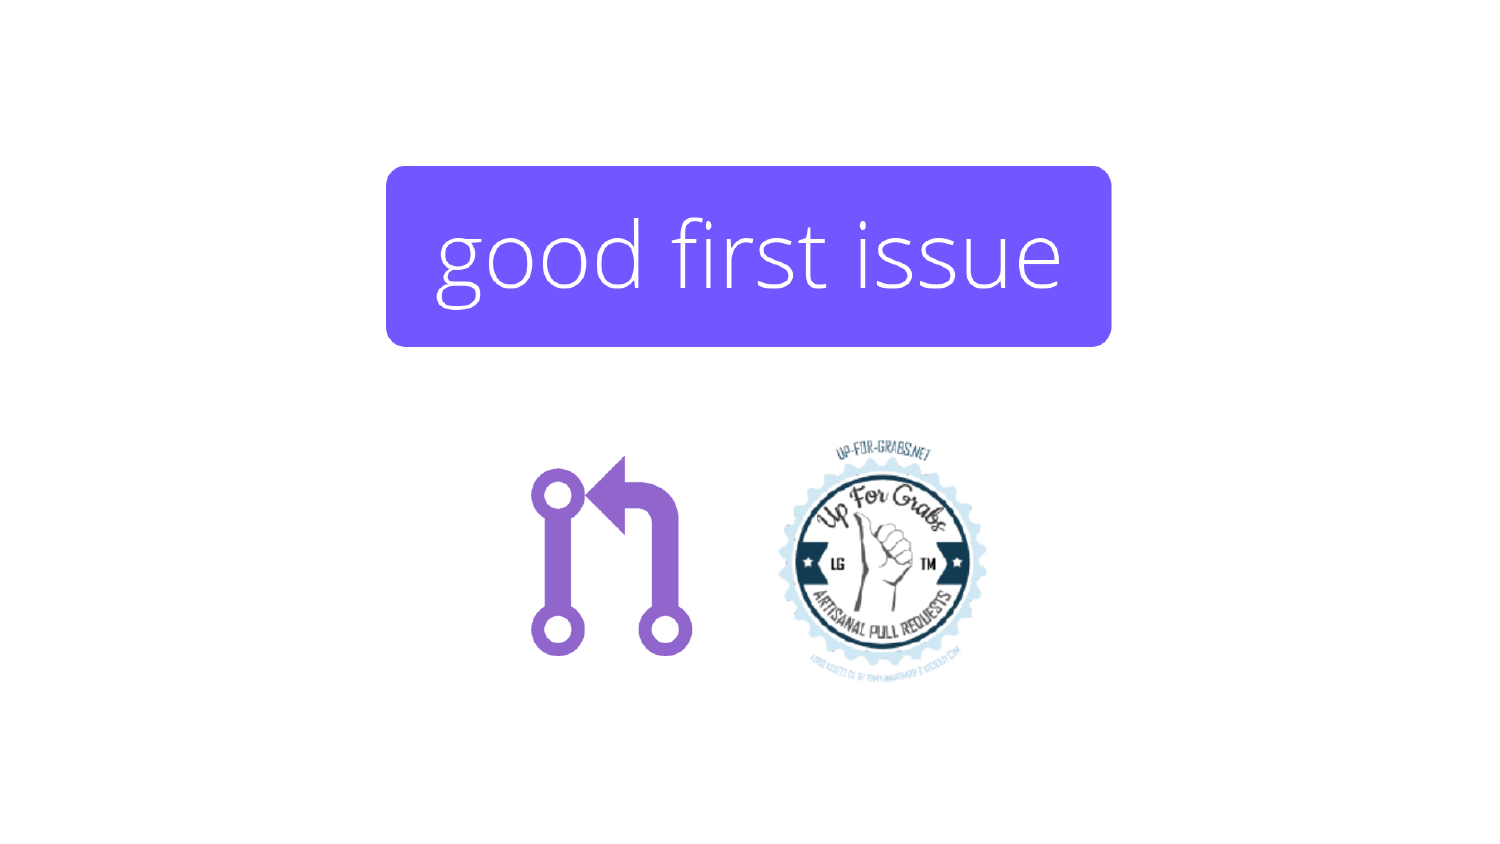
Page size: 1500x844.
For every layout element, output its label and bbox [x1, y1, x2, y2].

picture [216, 0, 1293, 771]
